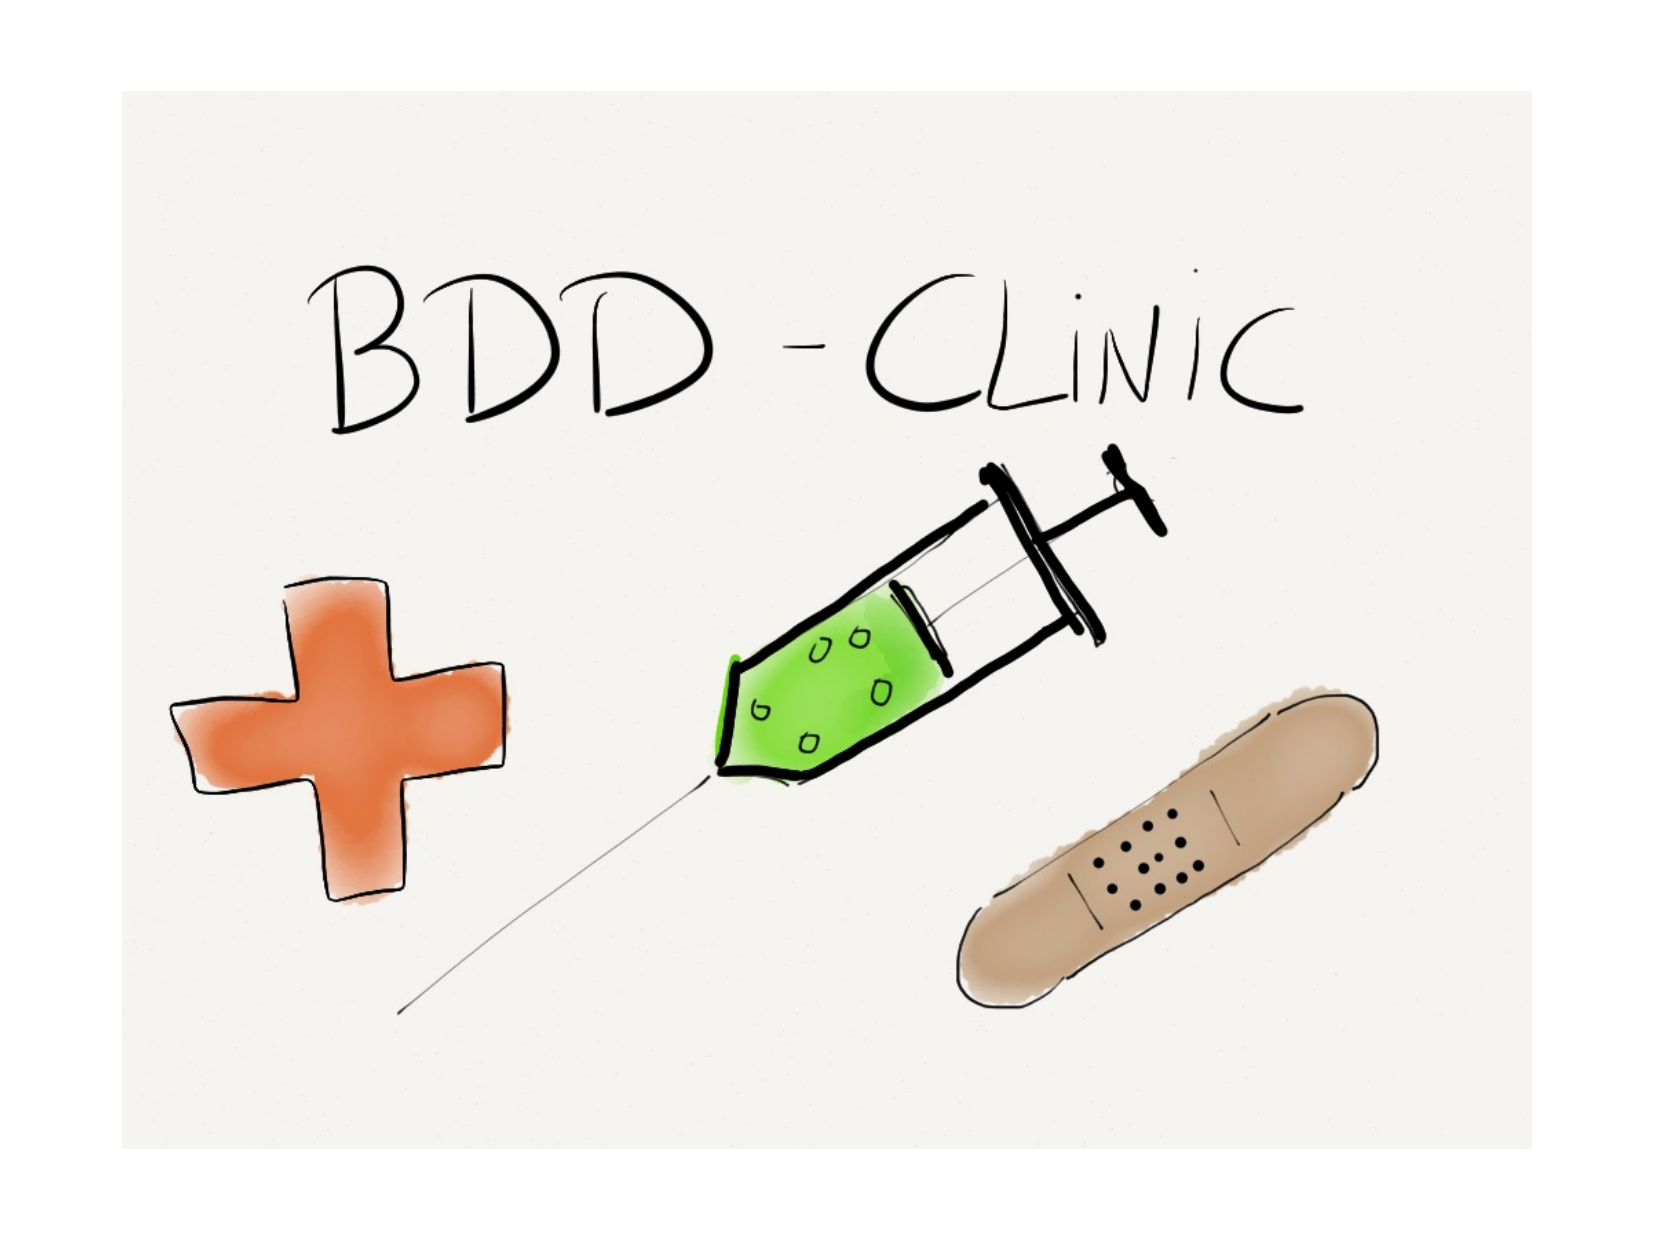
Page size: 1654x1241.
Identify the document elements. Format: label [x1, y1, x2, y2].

picture [122, 91, 1532, 1149]
